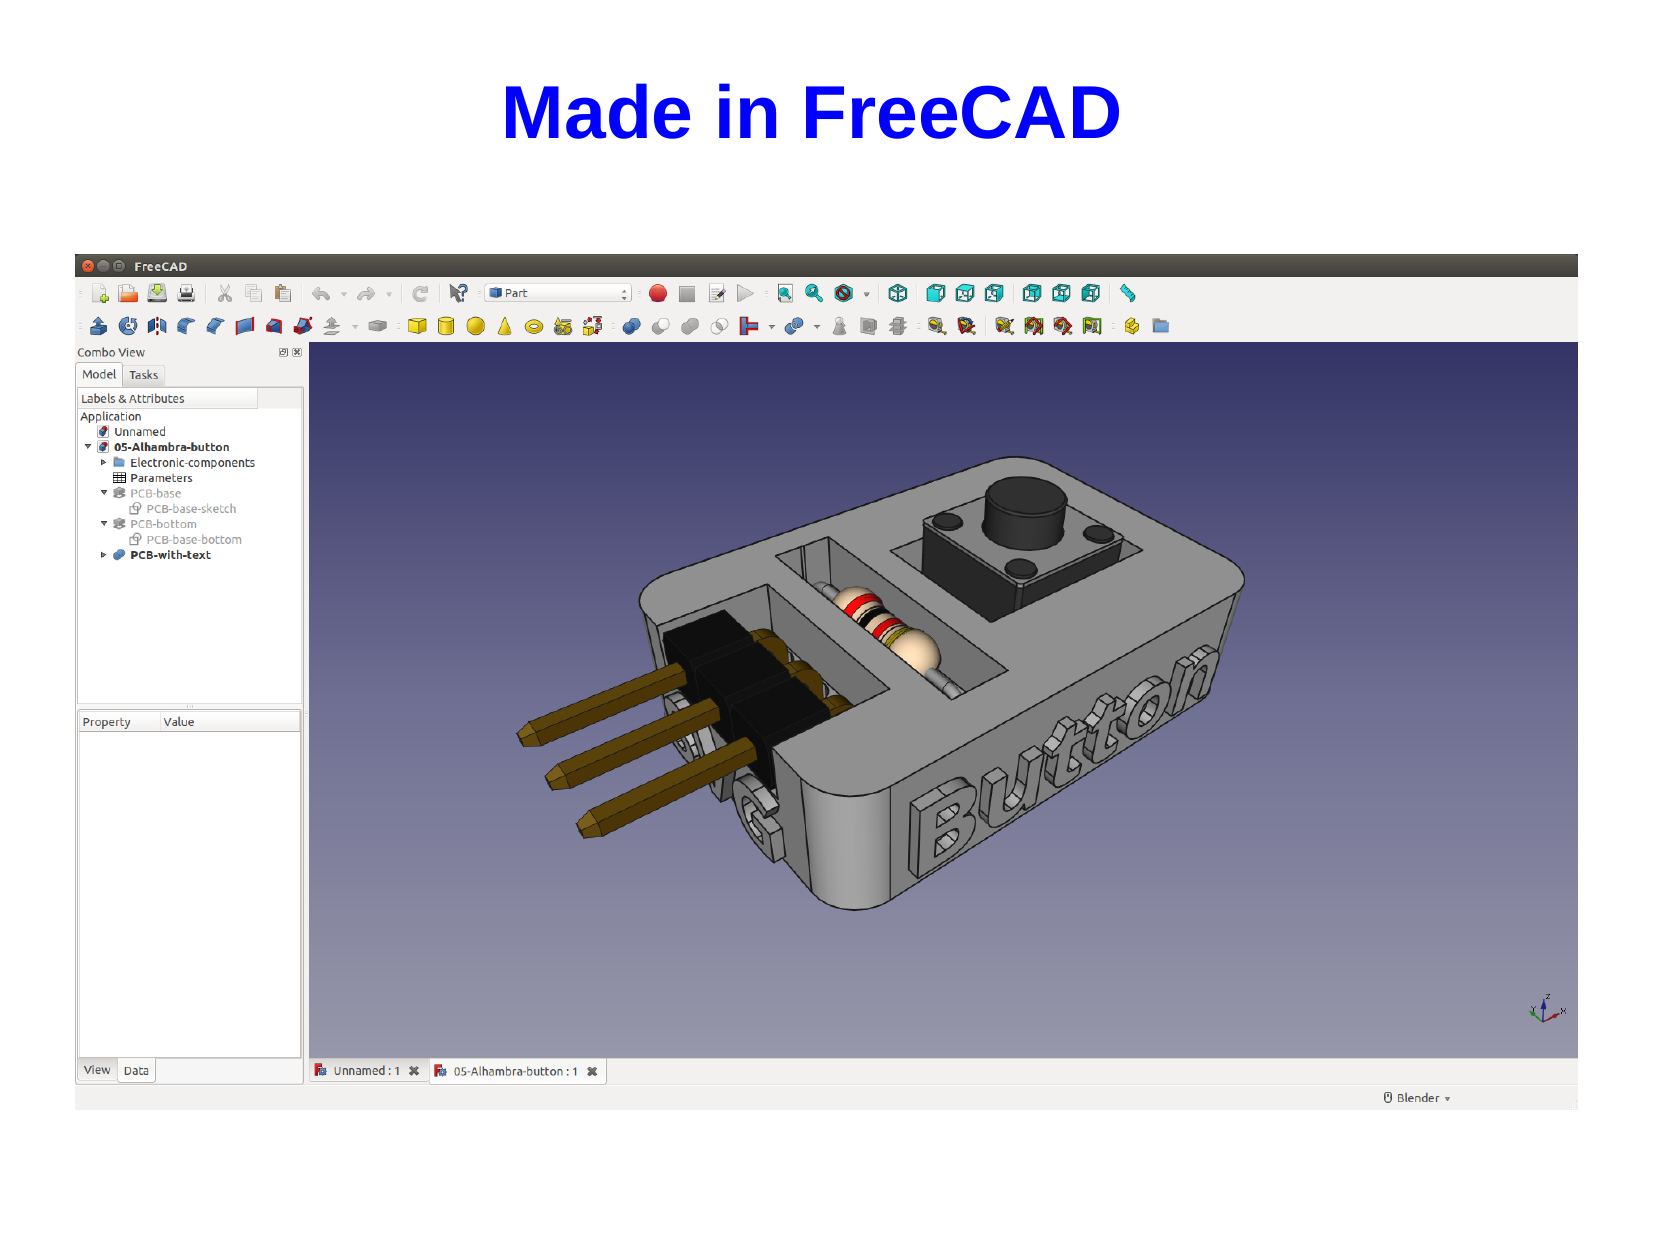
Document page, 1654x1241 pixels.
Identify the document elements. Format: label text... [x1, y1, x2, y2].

picture [75, 254, 1578, 1111]
text_box Made in FreeCAD [64, 60, 1561, 166]
